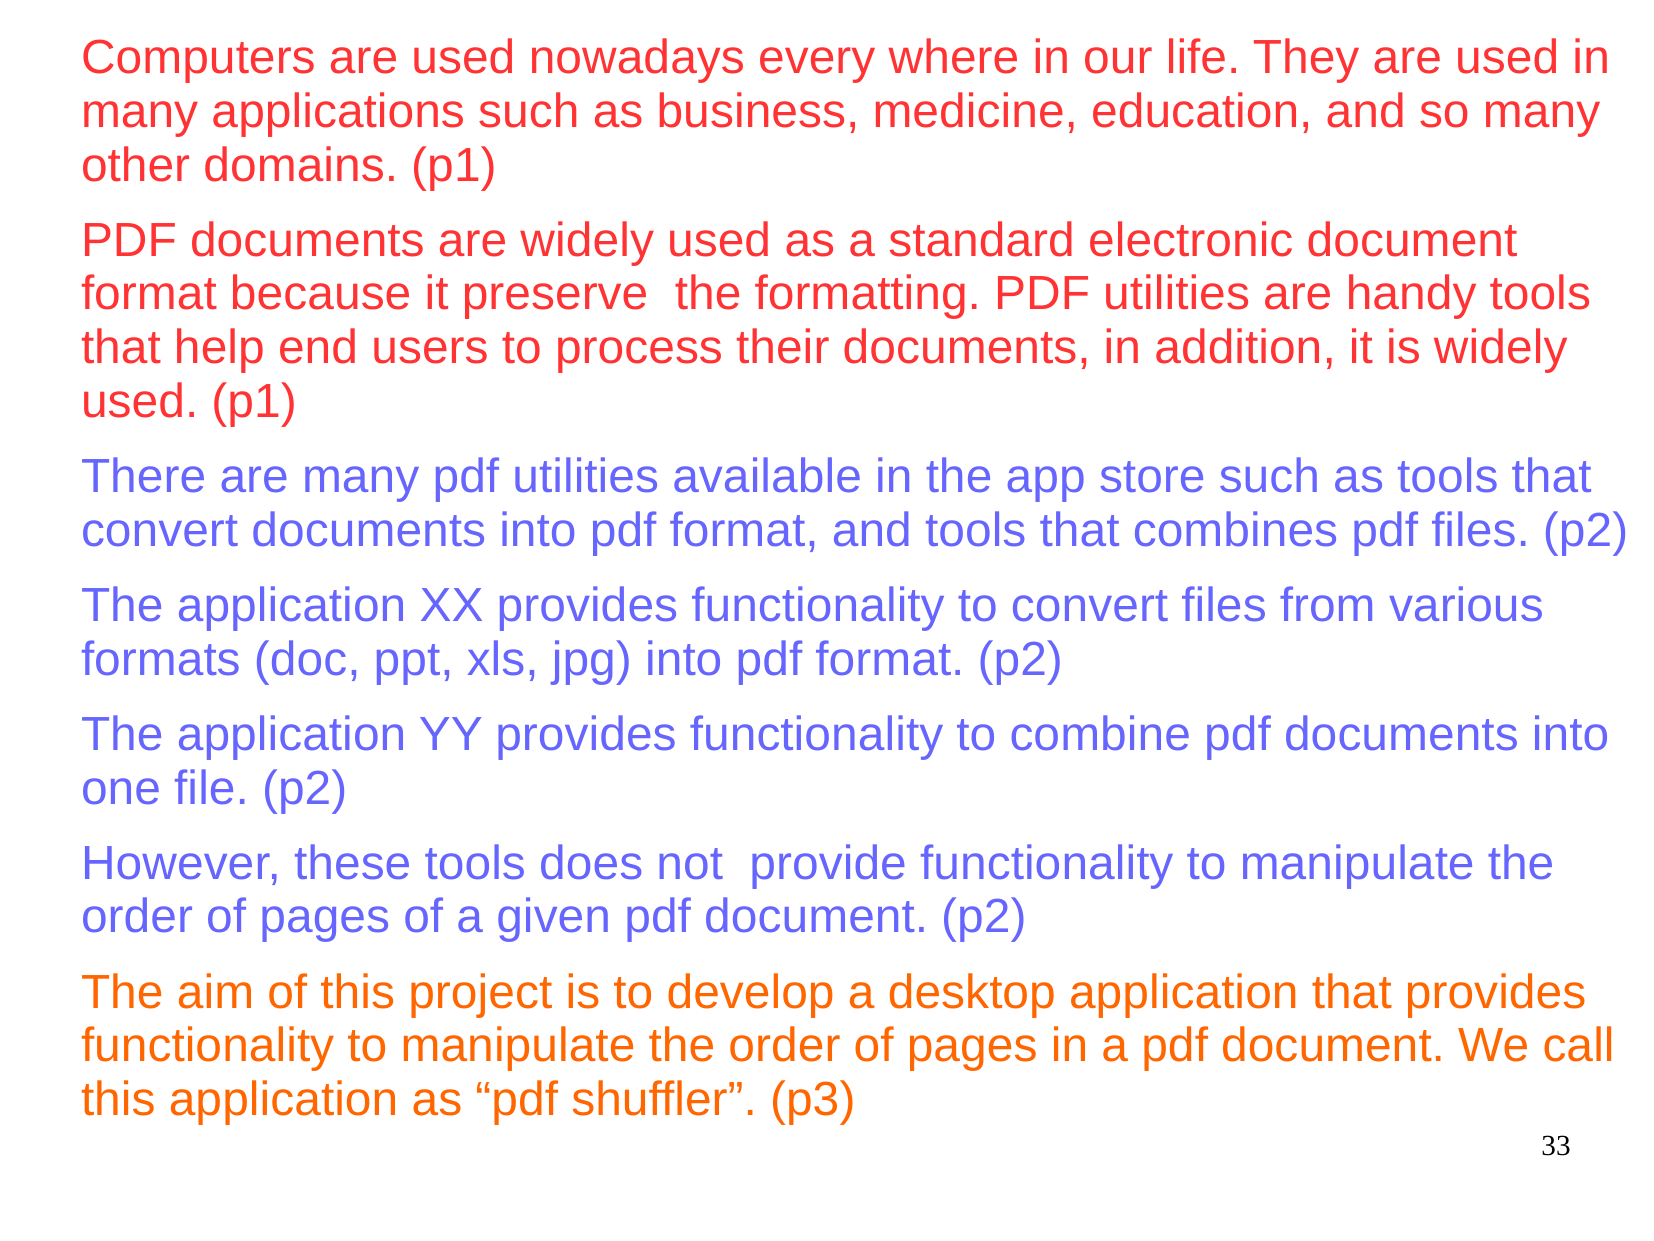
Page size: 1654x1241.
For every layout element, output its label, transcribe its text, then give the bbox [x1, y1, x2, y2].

list Computers are used nowadays every where in our life. They are used in many applications such as business, medicine, education, and so many other domains. (p1) PDF documents are widely used as a standard electronic document format because it preserve the formatting. PDF utilities are handy tools that help end users to process their documents, in addition, it is widely used. (p1) There are many pdf utilities available in the app store such as tools that convert documents into pdf format, and tools that combines pdf files. (p2) The application XX provides functionality to convert files from various formats (doc, ppt, xls, jpg) into pdf format. (p2) The application YY provides functionality to combine pdf documents into one file. (p2) However, these tools does not provide functionality to manipulate the order of pages of a given pdf document. (p2) The aim of this project is to develop a desktop application that provides functionality to manipulate the order of pages in a pdf document. We call this application as “pdf shuffler”. (p3) [30, 30, 1636, 1171]
